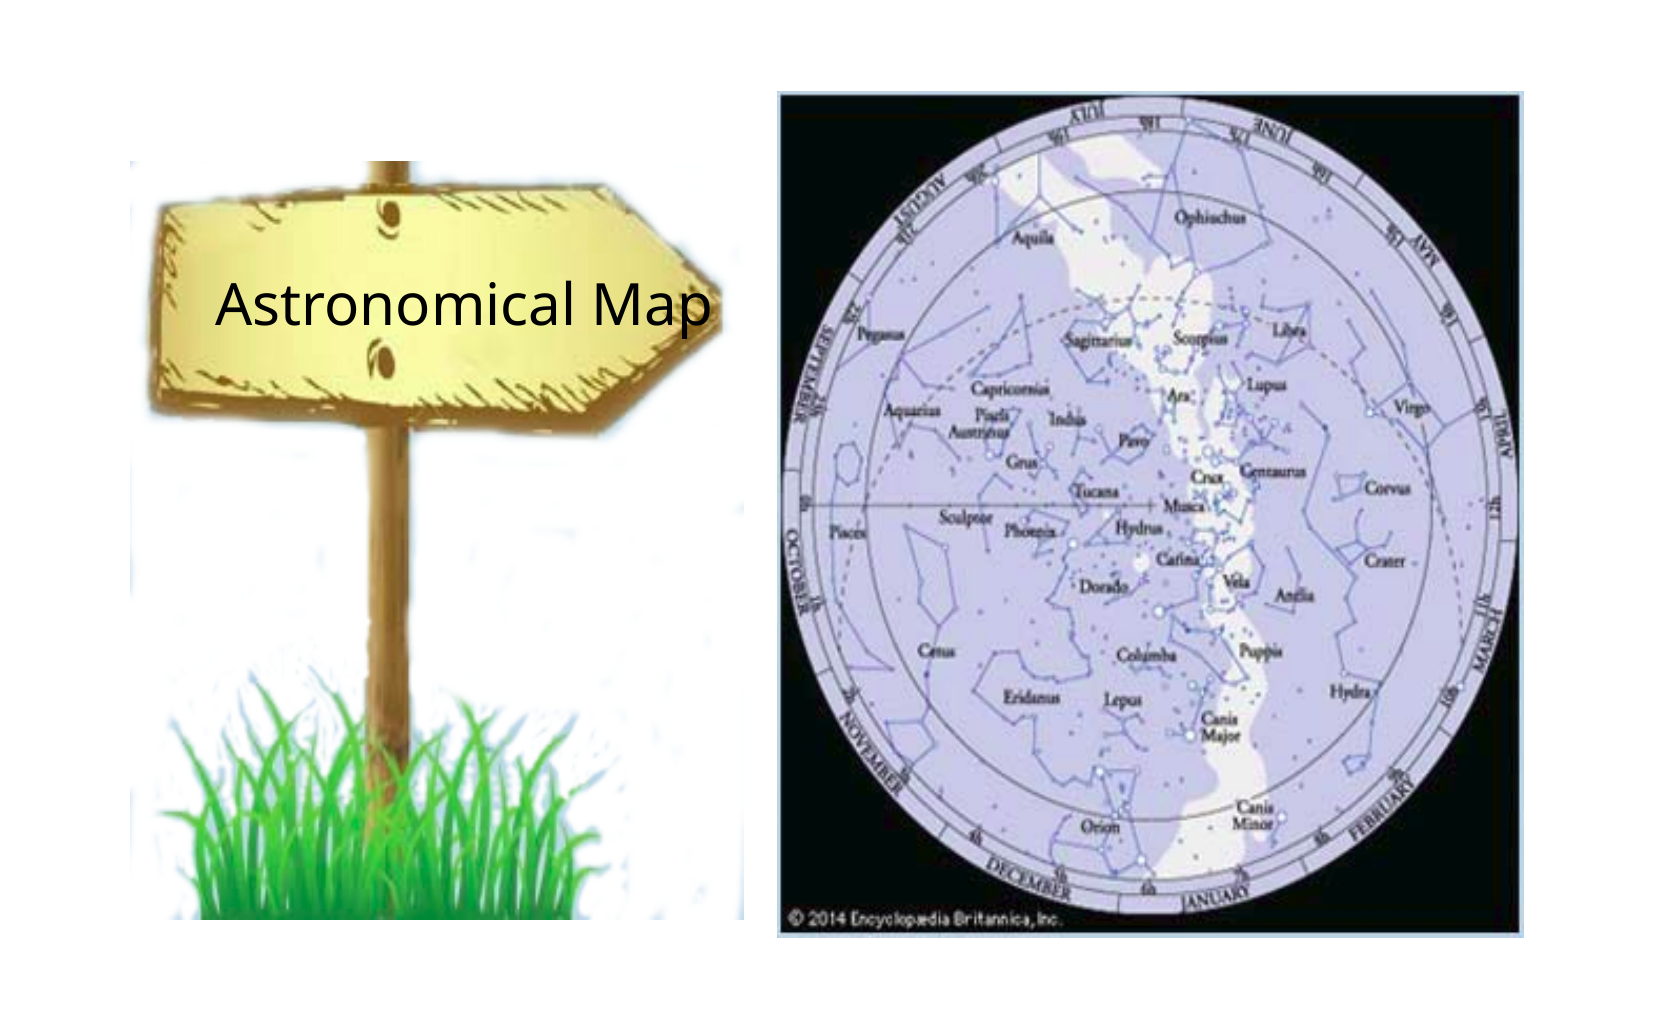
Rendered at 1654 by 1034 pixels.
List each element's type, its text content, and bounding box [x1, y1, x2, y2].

picture [777, 91, 1524, 938]
text_box Astronomical Map [200, 255, 627, 343]
picture [130, 161, 744, 920]
